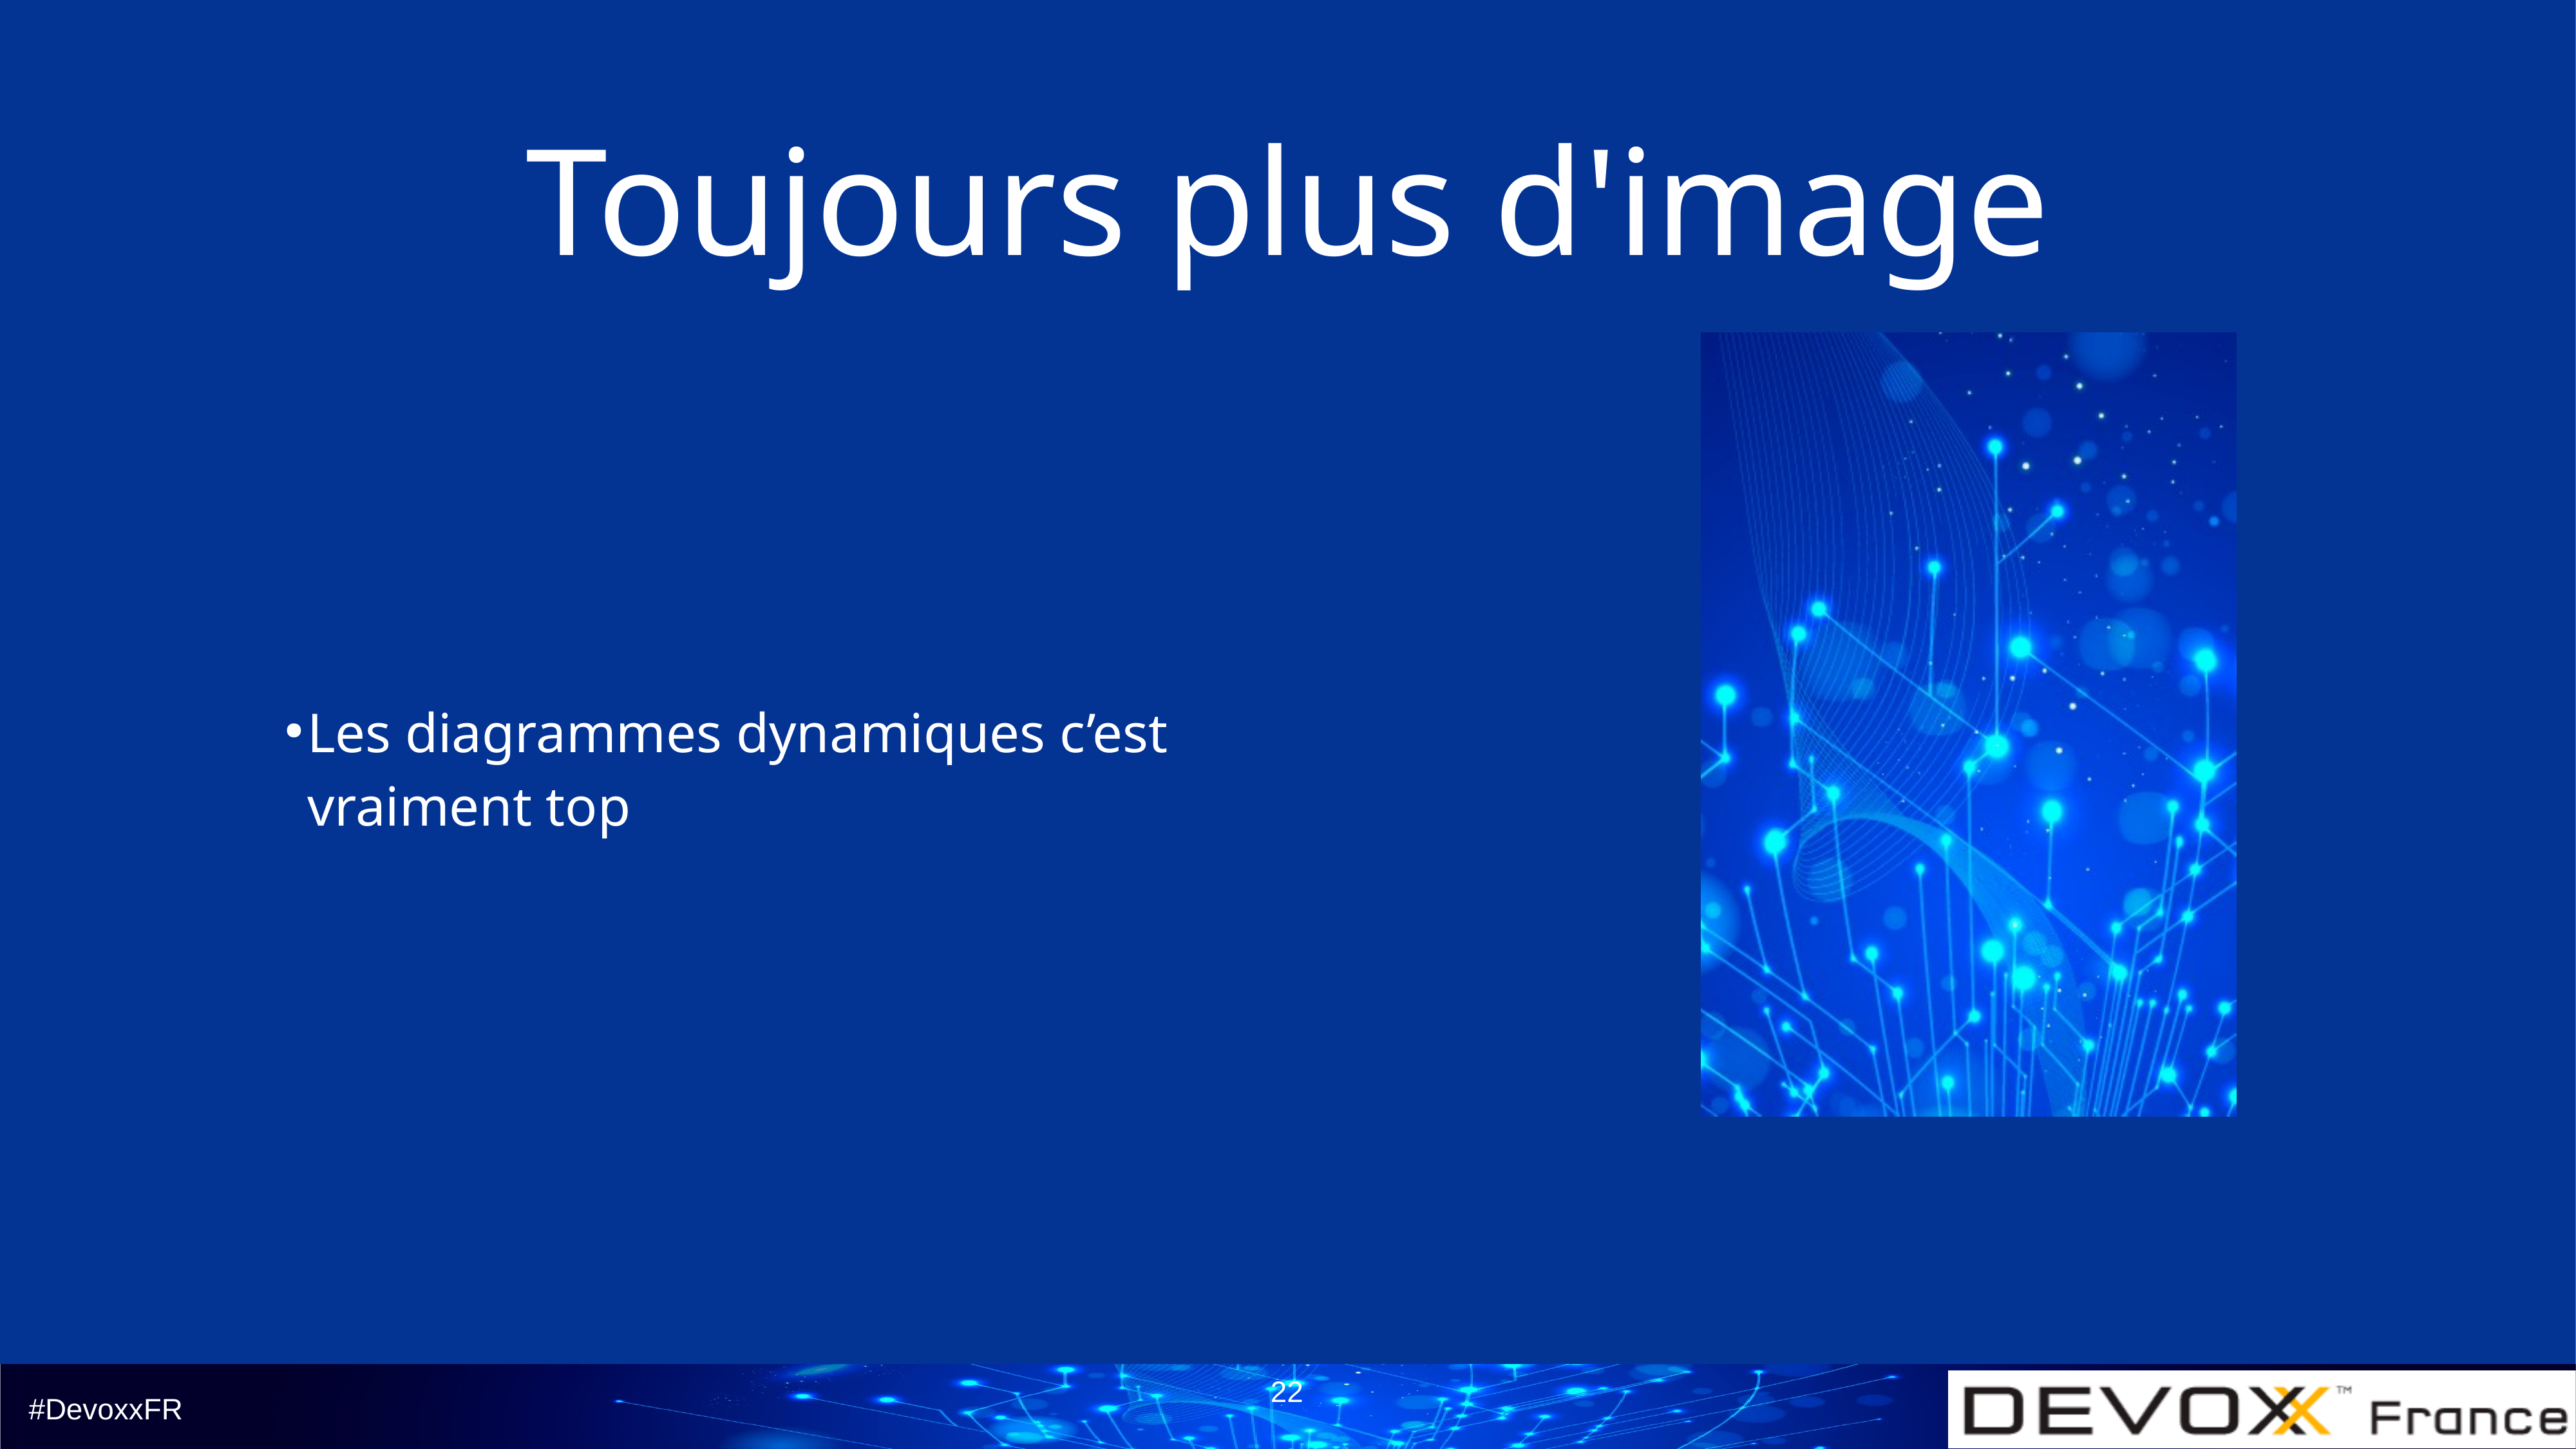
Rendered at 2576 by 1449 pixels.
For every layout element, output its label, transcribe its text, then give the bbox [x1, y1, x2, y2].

picture [1309, 1442, 1326, 1449]
picture [1701, 940, 1710, 952]
picture [1701, 1052, 1706, 1066]
list Les diagrammes dynamiques c’est vraiment top [284, 696, 1256, 1319]
picture [0, 1364, 2576, 1449]
slide_number 22 [1264, 1375, 1311, 1427]
picture [1701, 332, 2237, 1117]
picture [1701, 922, 1705, 928]
picture [2231, 1090, 2237, 1103]
picture [2202, 1110, 2208, 1117]
title Toujours plus d'image [463, 37, 2113, 359]
